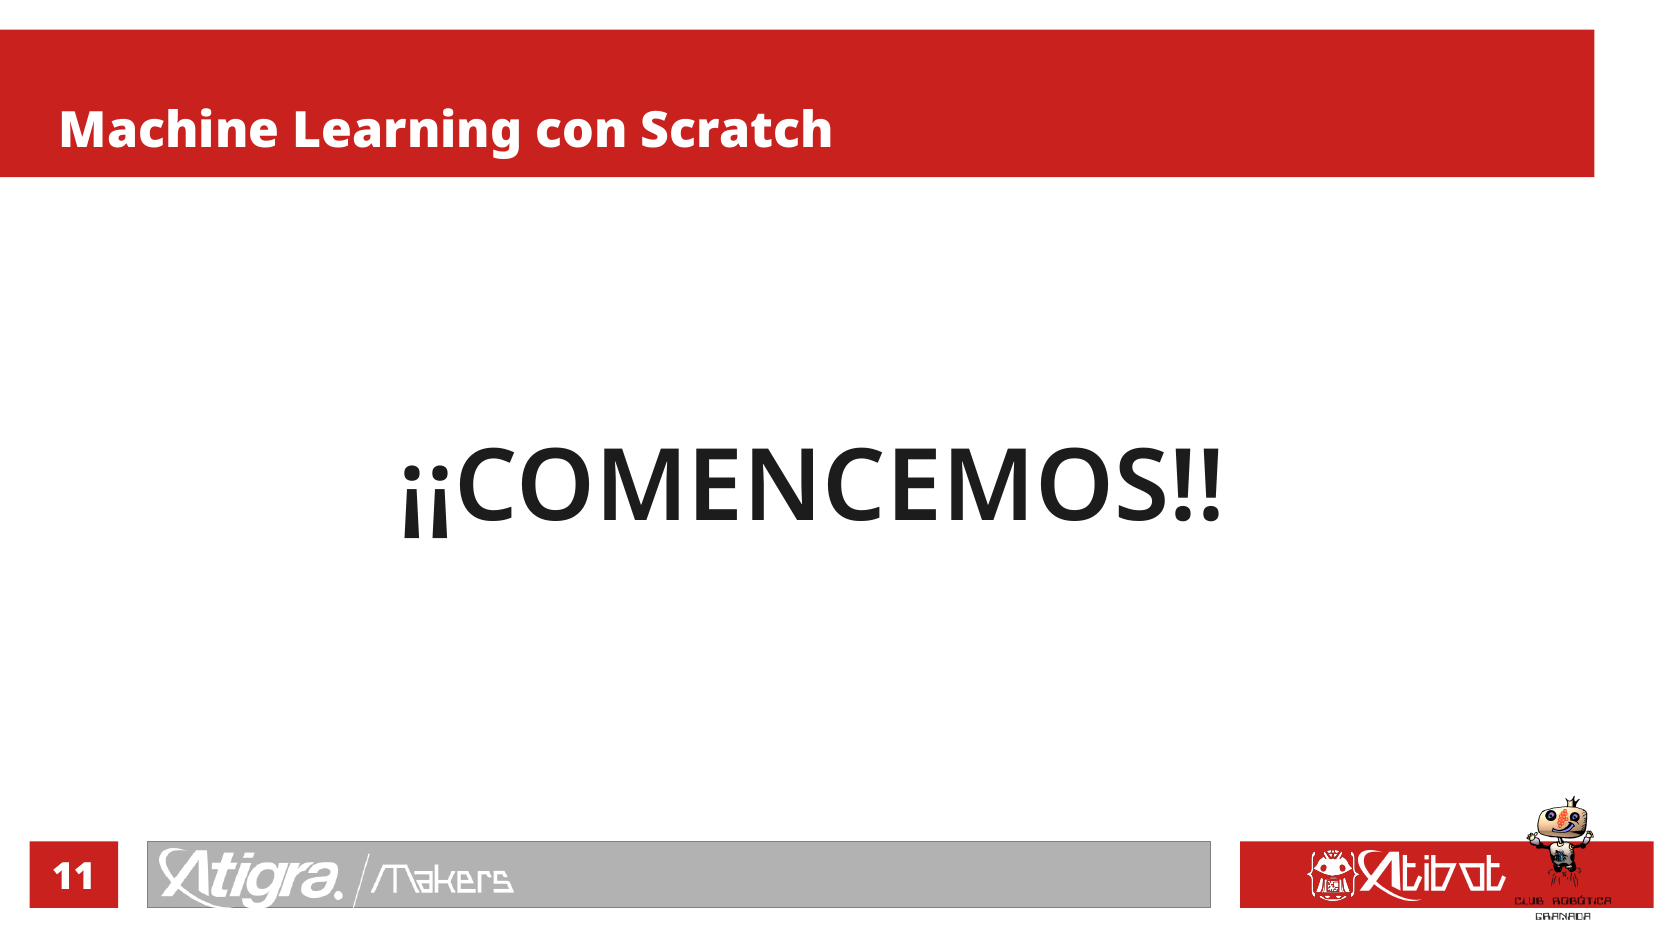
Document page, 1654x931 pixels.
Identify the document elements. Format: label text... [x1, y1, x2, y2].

list ¡¡COMENCEMOS!! [59, 413, 1565, 576]
title Machine Learning con Scratch [59, 44, 1595, 163]
picture [159, 848, 514, 910]
picture [1307, 850, 1506, 901]
picture [1510, 785, 1616, 931]
